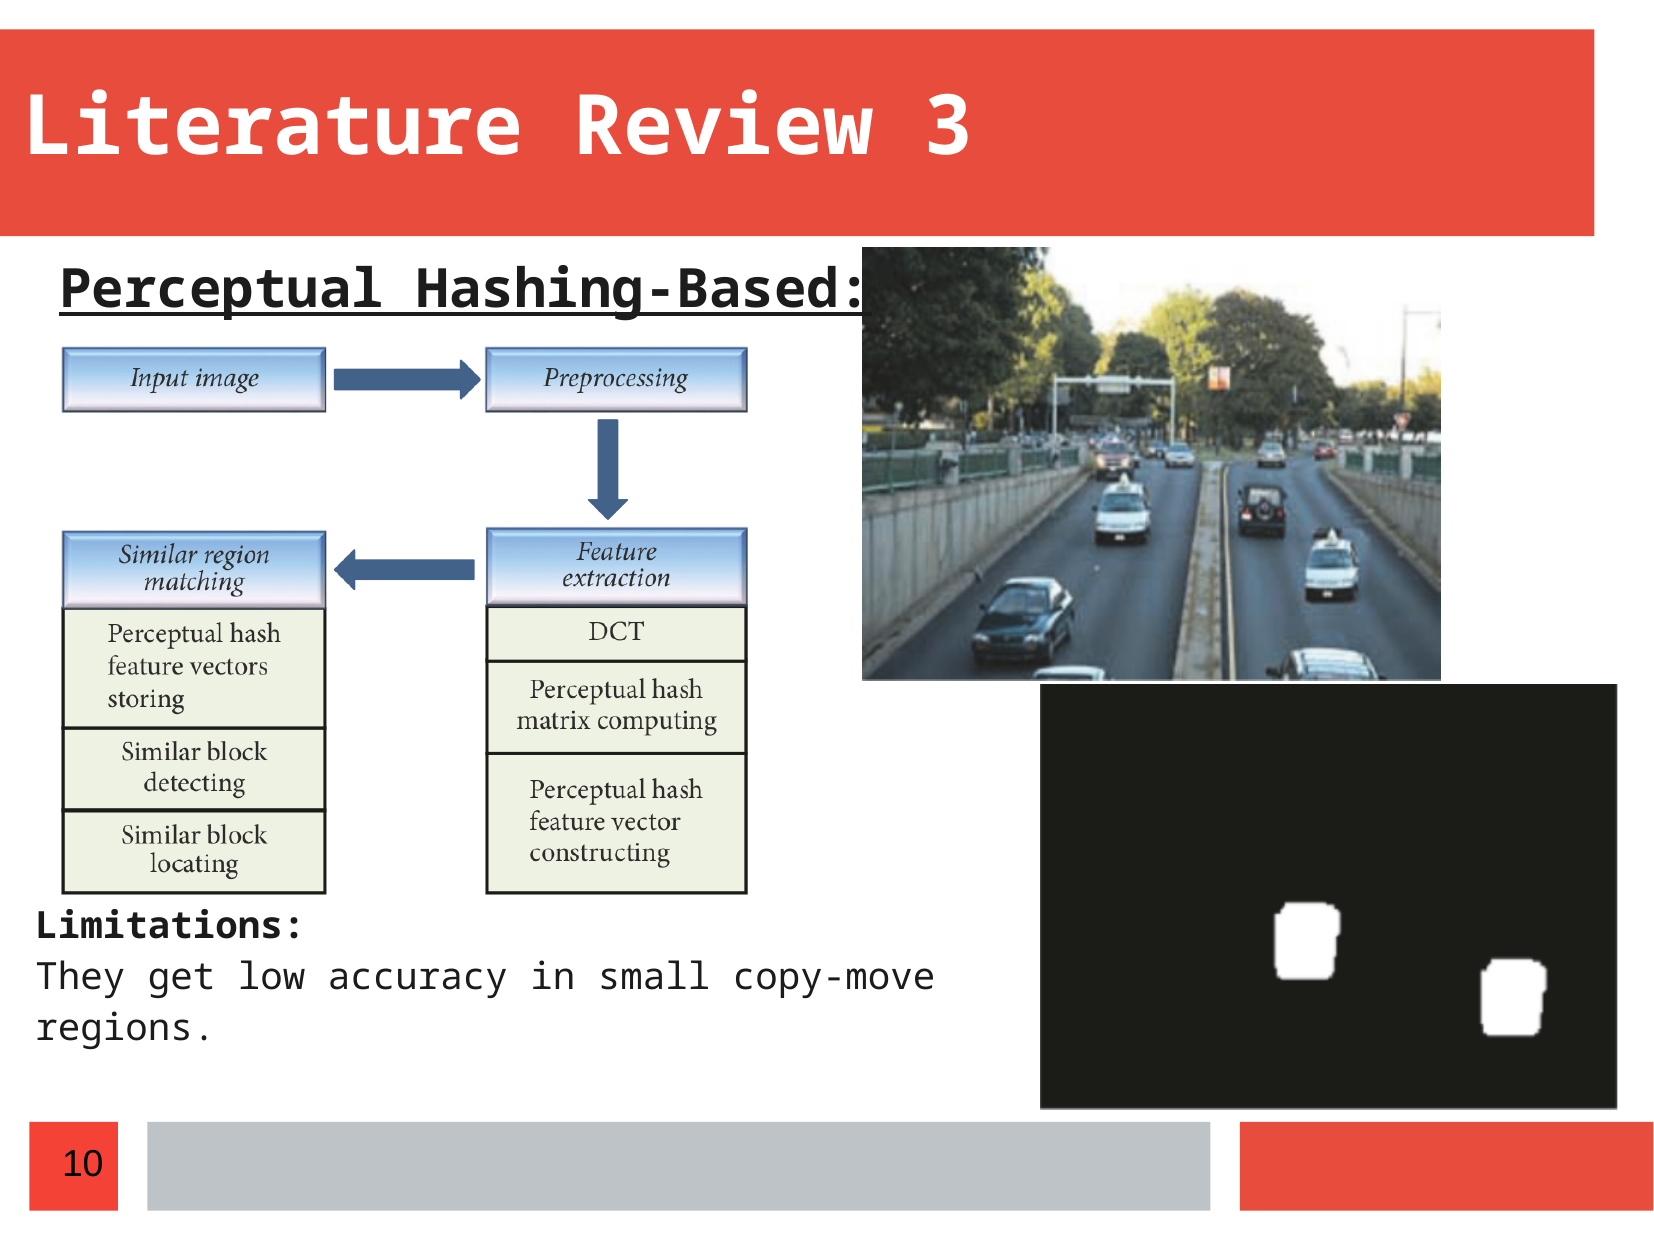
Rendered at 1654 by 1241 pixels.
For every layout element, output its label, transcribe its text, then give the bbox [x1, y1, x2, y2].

title Limitations: They get low accuracy in small copy-move regions. [35, 956, 1016, 1052]
picture [1040, 684, 1619, 1110]
text_box <number> [47, 1134, 677, 1205]
picture [862, 367, 1441, 681]
picture [47, 367, 777, 910]
text_box Literature Review 3 [23, 23, 1559, 172]
subtitle Perceptual Hashing-Based: [23, 249, 1512, 367]
